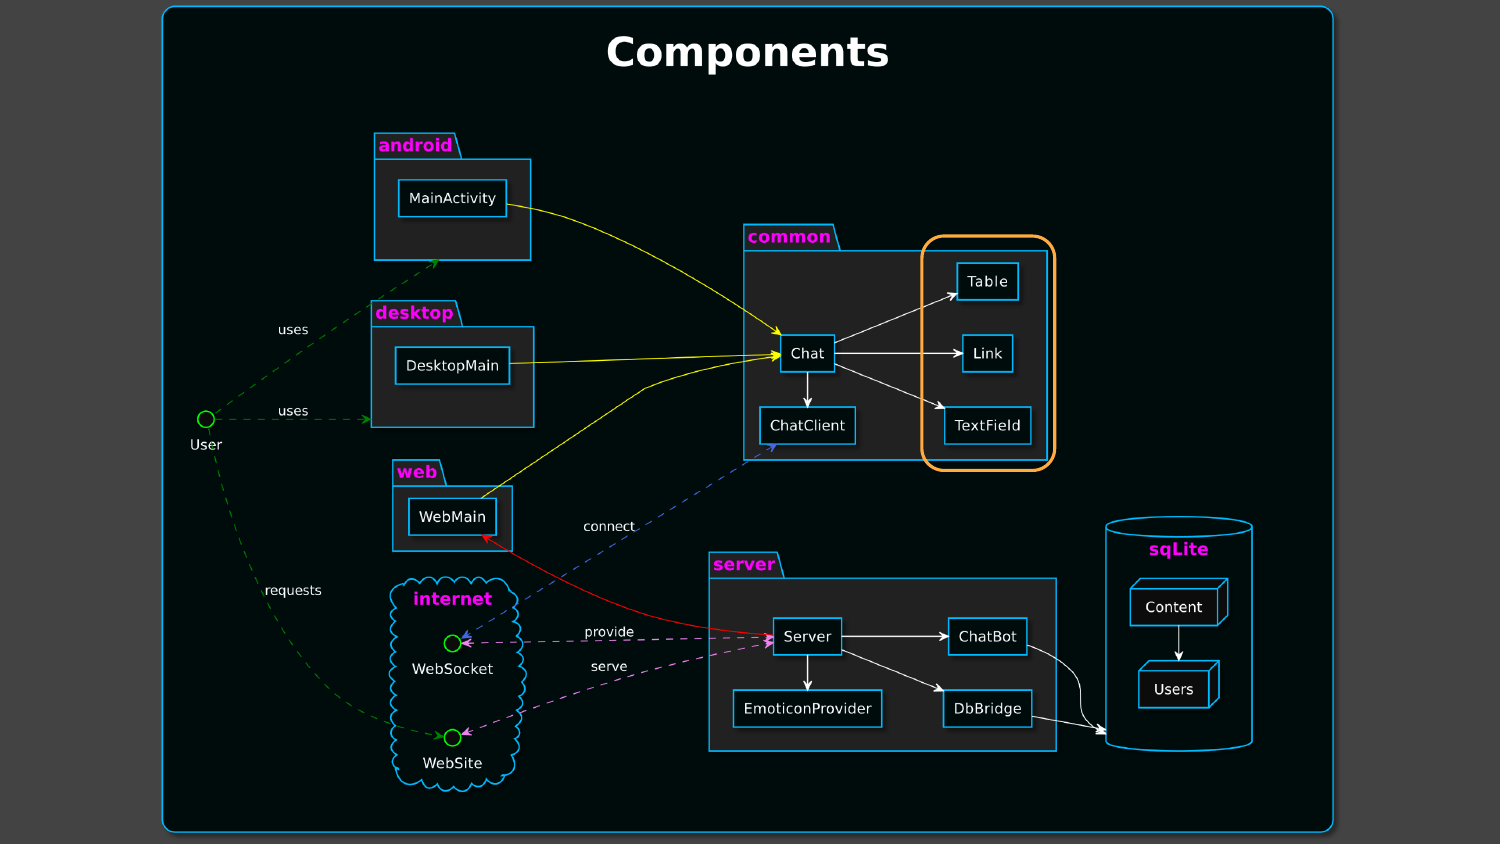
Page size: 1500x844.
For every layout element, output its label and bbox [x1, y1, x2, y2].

picture [155, 0, 1345, 844]
